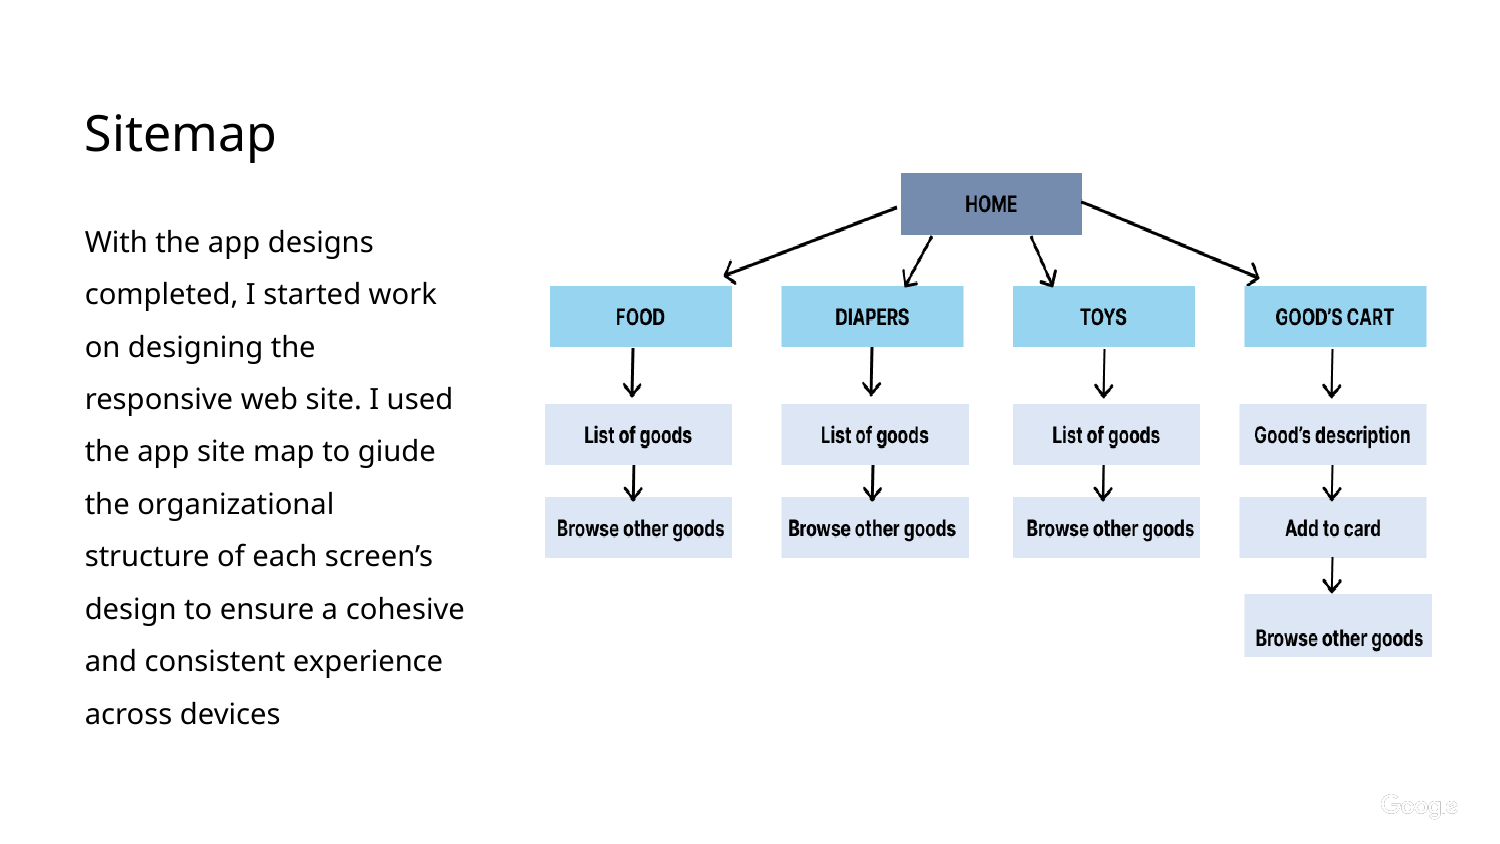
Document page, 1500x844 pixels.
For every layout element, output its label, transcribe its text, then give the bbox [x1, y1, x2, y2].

text_box With the app designs completed, I started work on designing the responsive web site. I used the app site map to giude the organizational structure of each screen’s design to ensure a cohesive and consistent experience across devices [84, 190, 483, 745]
text_box Sitemap [84, 85, 1234, 177]
picture [506, 126, 1462, 724]
picture [1381, 794, 1458, 820]
